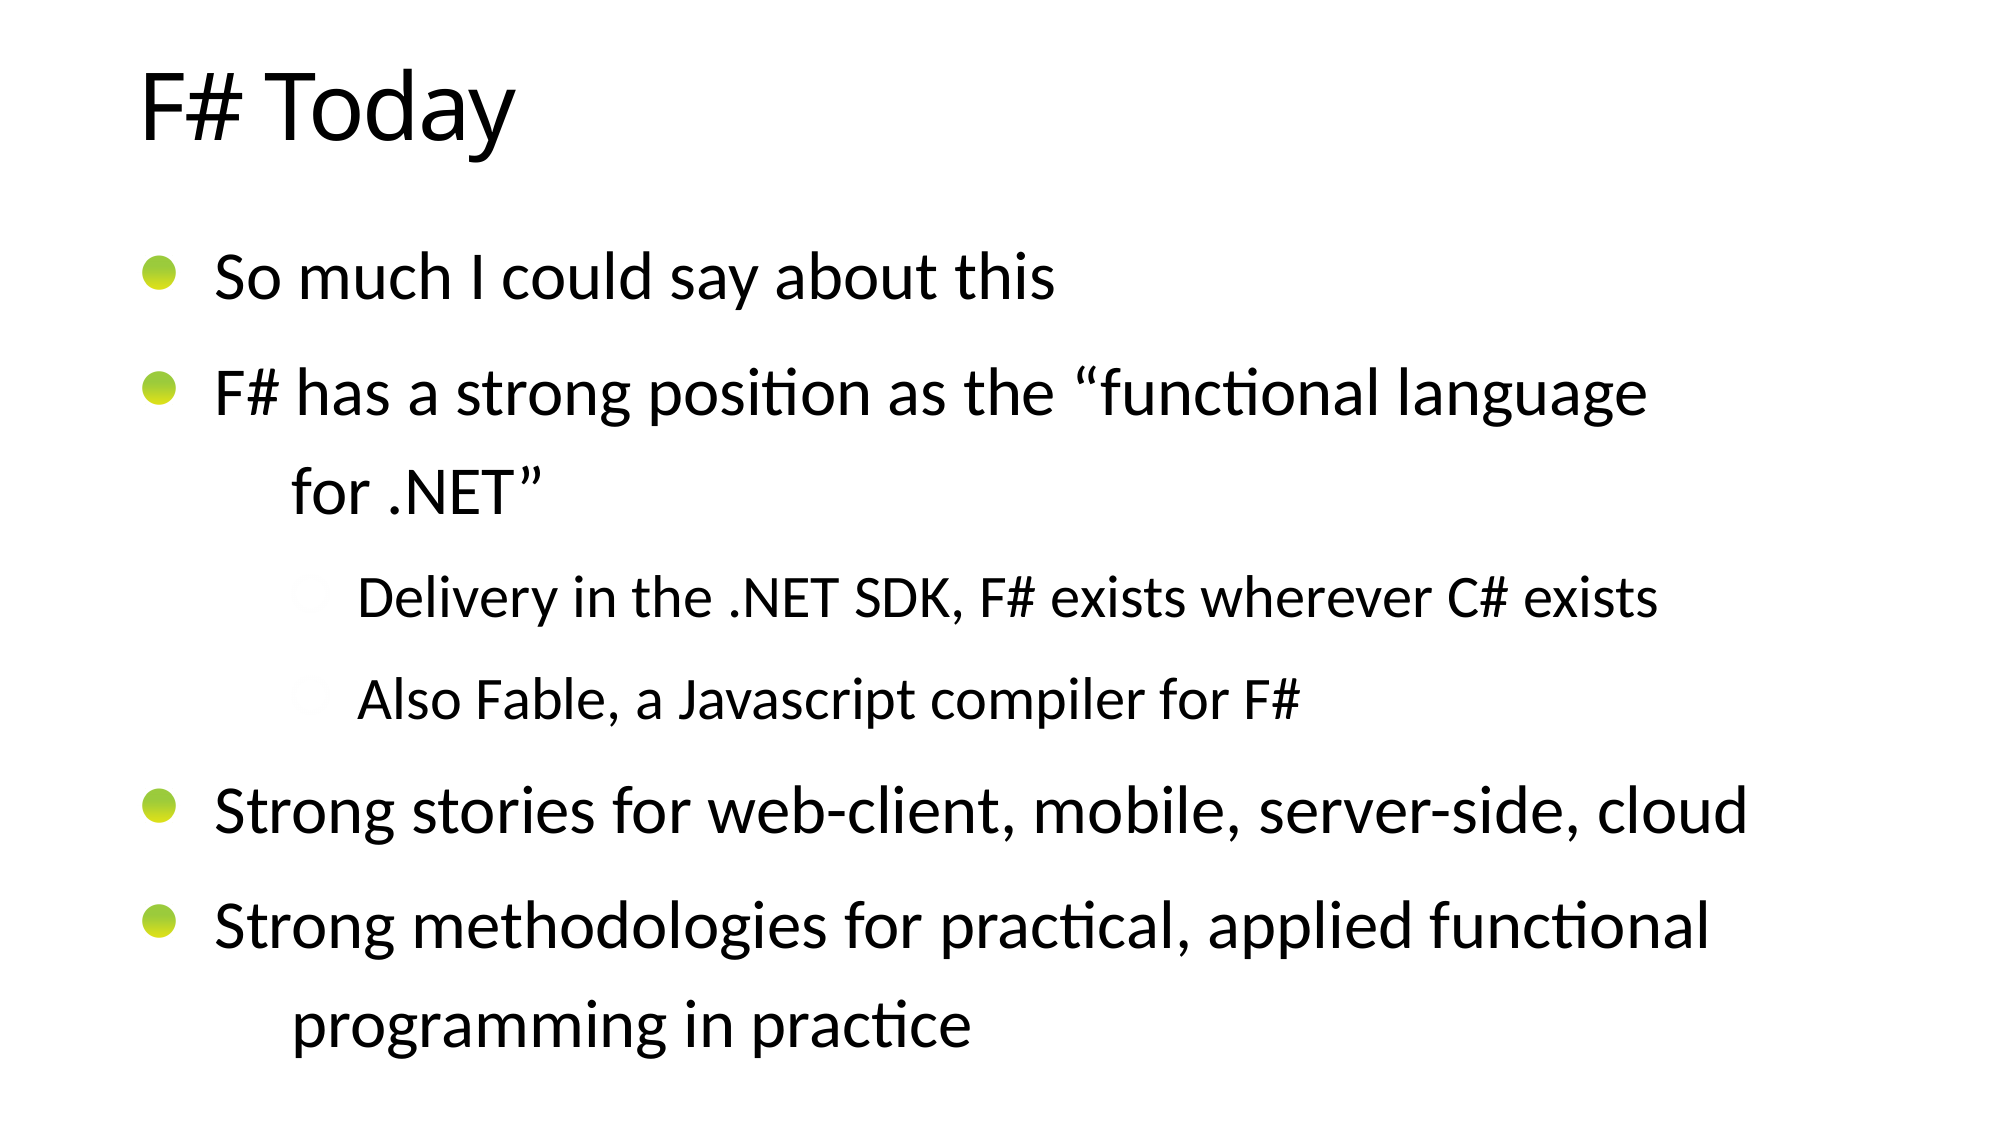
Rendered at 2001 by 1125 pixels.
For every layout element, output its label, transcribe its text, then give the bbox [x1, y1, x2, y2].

title F# Today [137, 59, 1863, 163]
list So much I could say about this F# has a strong position as the “functional language for .NET” Delivery in the .NET SDK, F# exists wherever C# exists Also Fable, a Javascript compiler for F# Strong stories for web-client, mobile, server-side, cloud Strong methodologies for practical, applied functional programming in practice [137, 214, 1863, 1085]
